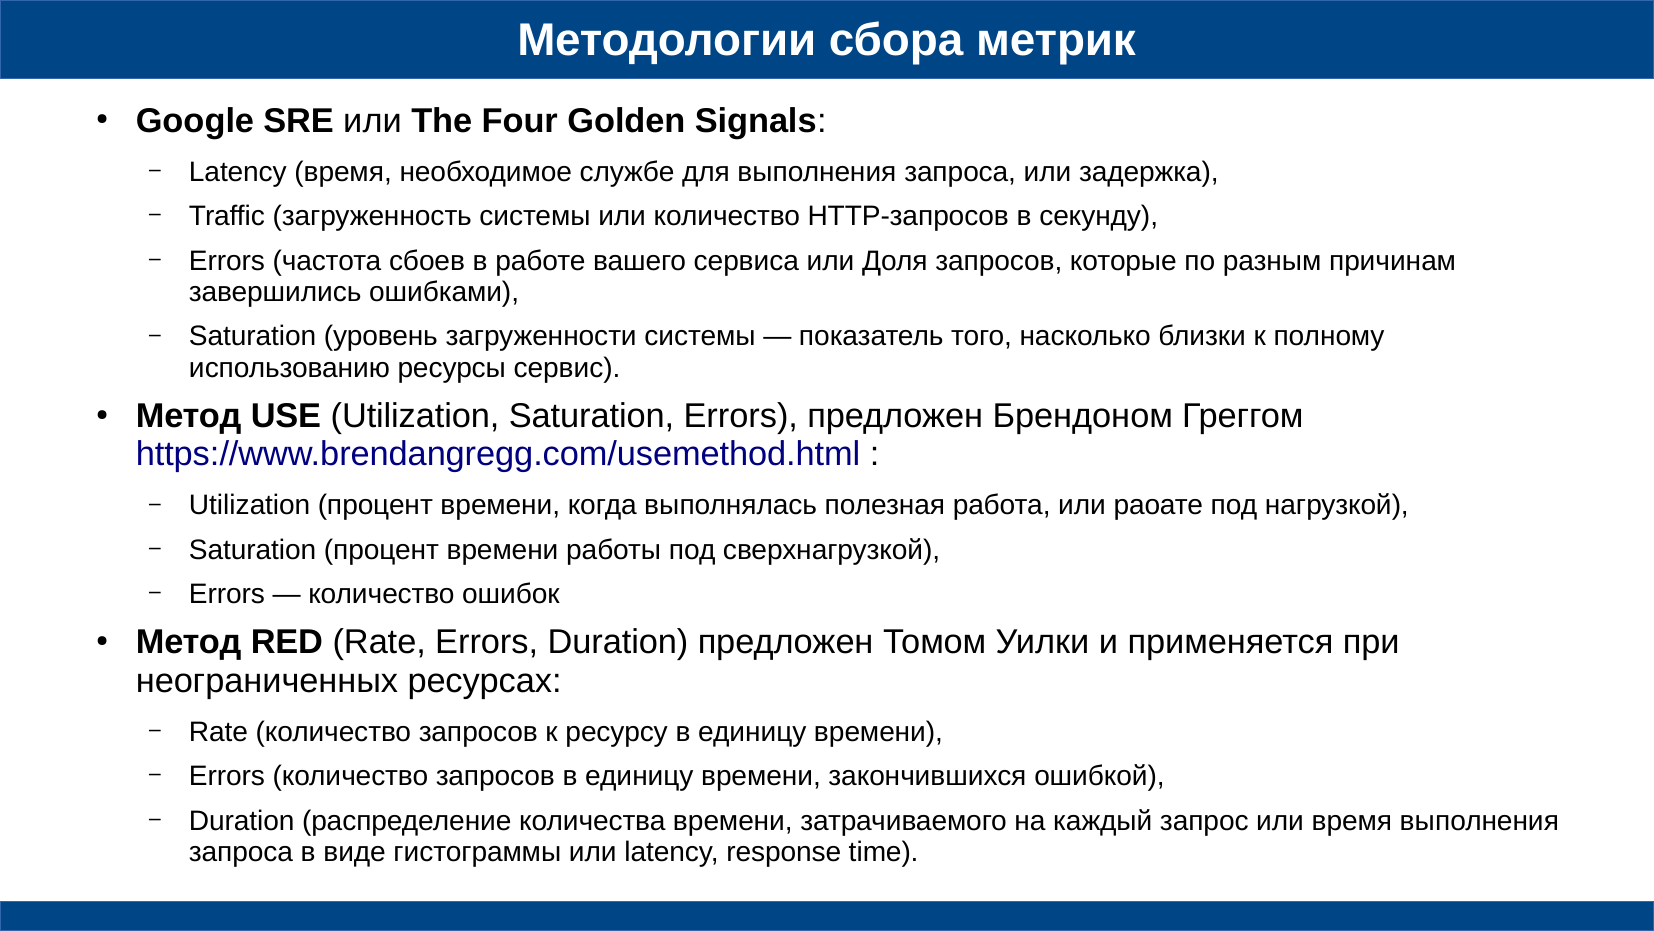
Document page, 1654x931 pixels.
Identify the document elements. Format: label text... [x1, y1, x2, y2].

title Методологии сбора метрик [0, 0, 1654, 79]
list Google SRE или The Four Golden Signals: Latency (время, необходимое службе для выполнения запроса, или задержка), Traffic (загруженность системы или количество HTTP-запросов в секунду), Errors (частота сбоев в работе вашего сервиса или Доля запросов, которые по разным причинам завершились ошибками), Saturation (уровень загруженности системы — показатель того, насколько близки к полному использованию ресурсы сервис). Метод USE (Utilization, Saturation, Errors), предложен Брендоном Греггом https://www.brendangregg.com/usemethod.html : Utilization (процент времени, когда выполнялась полезная работа, или раоате под нагрузкой), Saturation (процент времени работы под сверхнагрузкой), Errors — количество ошибок Метод RED (Rate, Errors, Duration) предложен Томом Уилки и применяется при неограниченных ресурсах: Rate (количество запросов к ресурсу в единицу времени), Errors (количество запросов в единицу времени, закончившихся ошибкой), Duration (распределение количества времени, затрачиваемого на каждый запрос или время выполнения запроса в виде гистограммы или latency, response time). [82, 101, 1571, 871]
